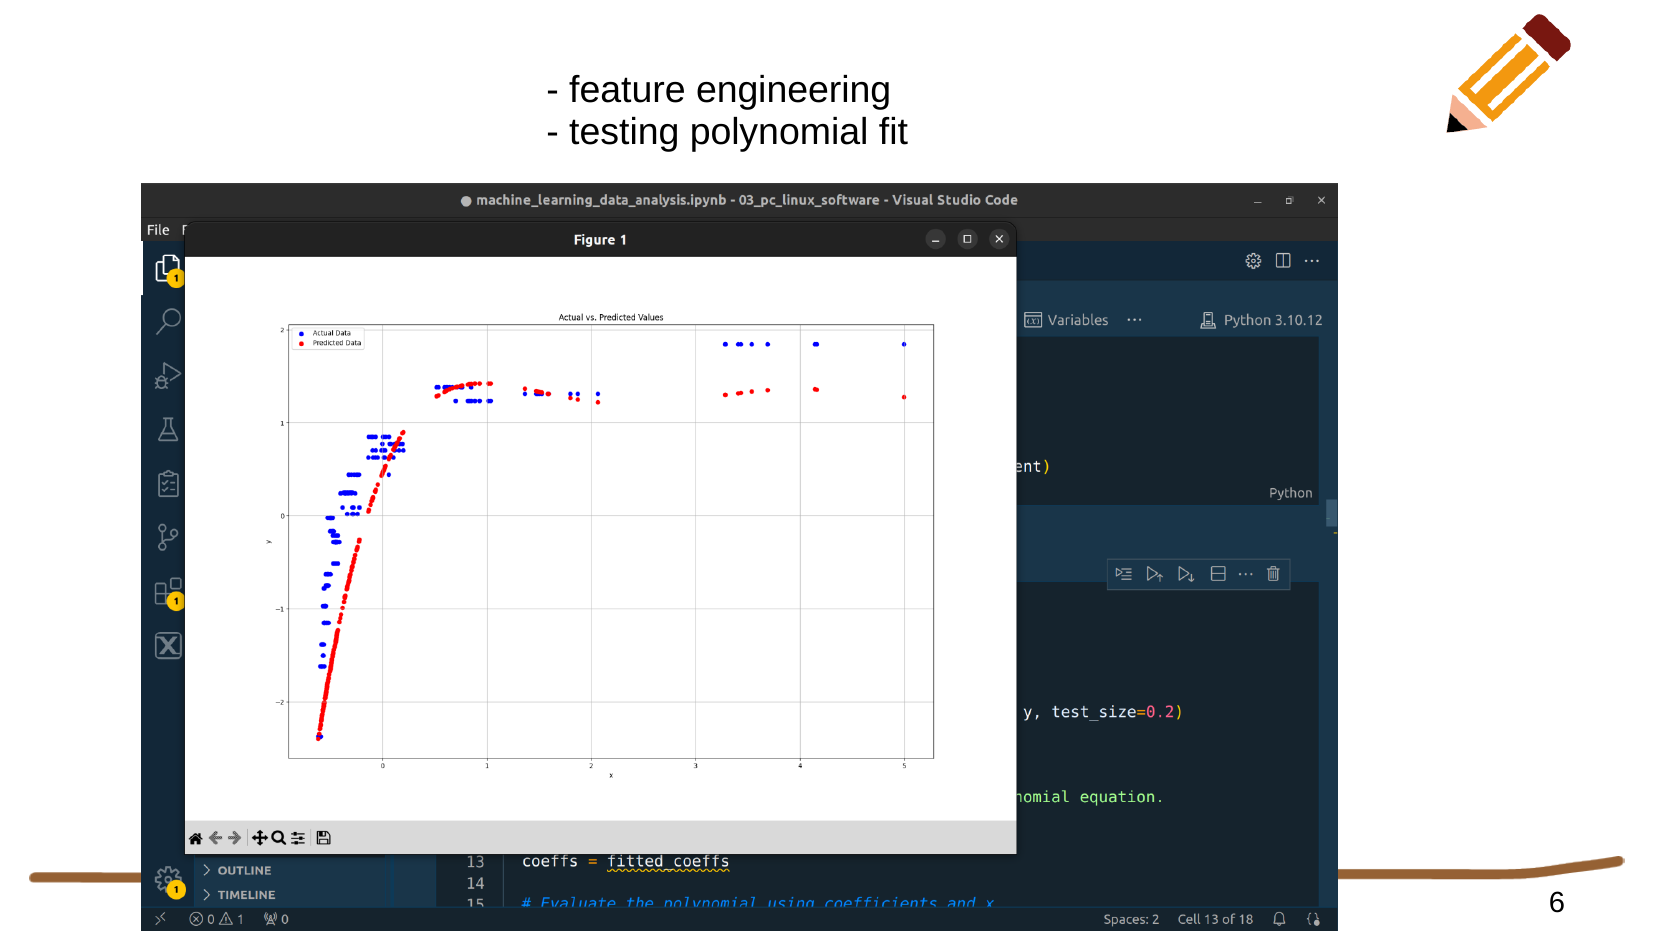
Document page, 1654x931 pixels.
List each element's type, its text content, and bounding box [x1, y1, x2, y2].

picture [29, 183, 1625, 931]
picture [1446, 14, 1571, 133]
text_box - feature engineering - testing polynomial fit [531, 61, 924, 161]
